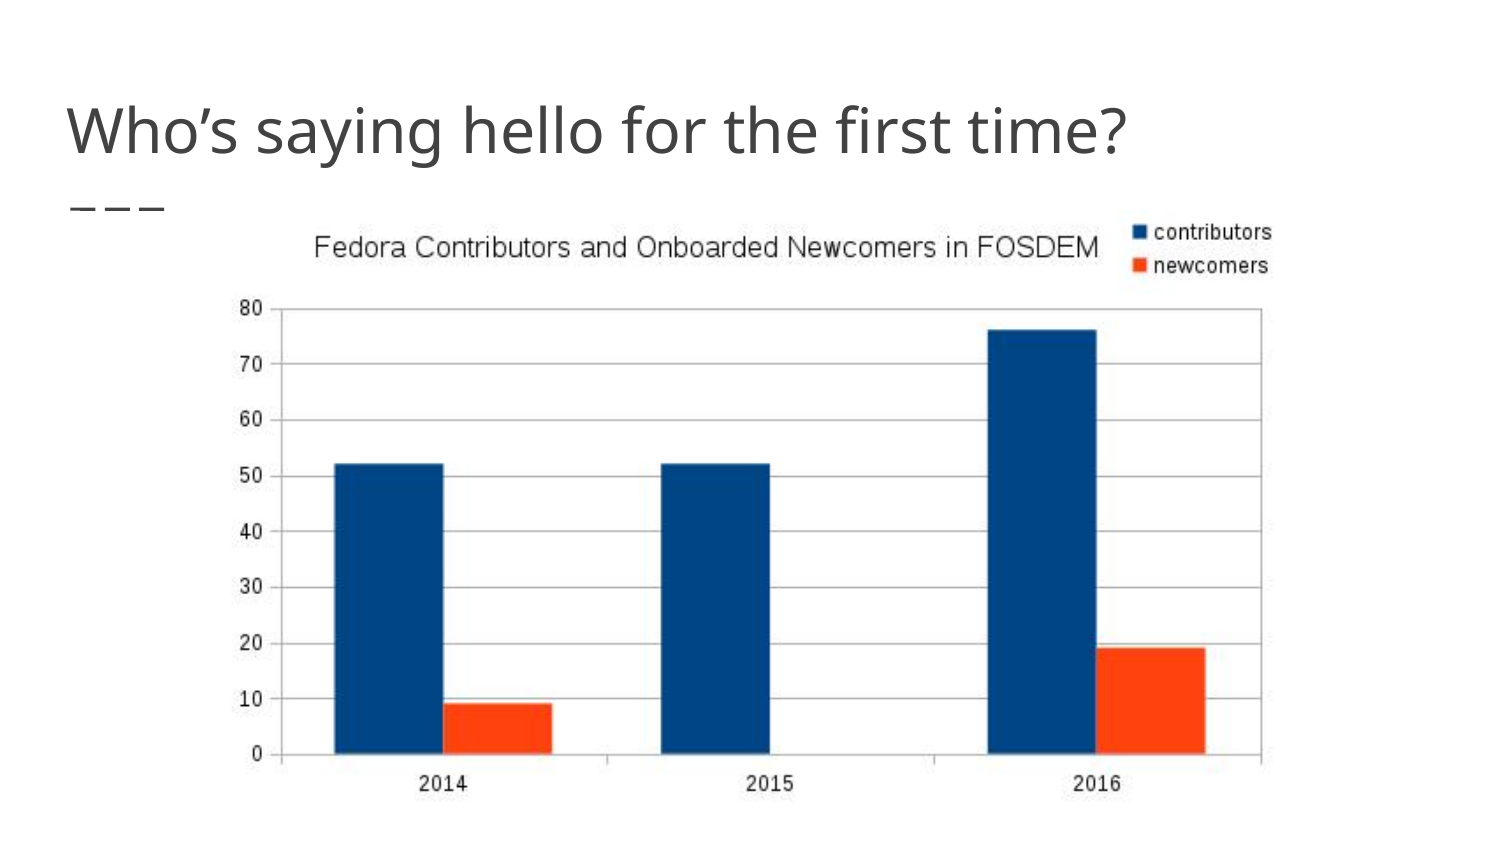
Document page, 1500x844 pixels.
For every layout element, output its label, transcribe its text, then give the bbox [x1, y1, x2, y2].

title Who’s saying hello for the first time? [51, 61, 1449, 182]
picture [218, 210, 1282, 809]
